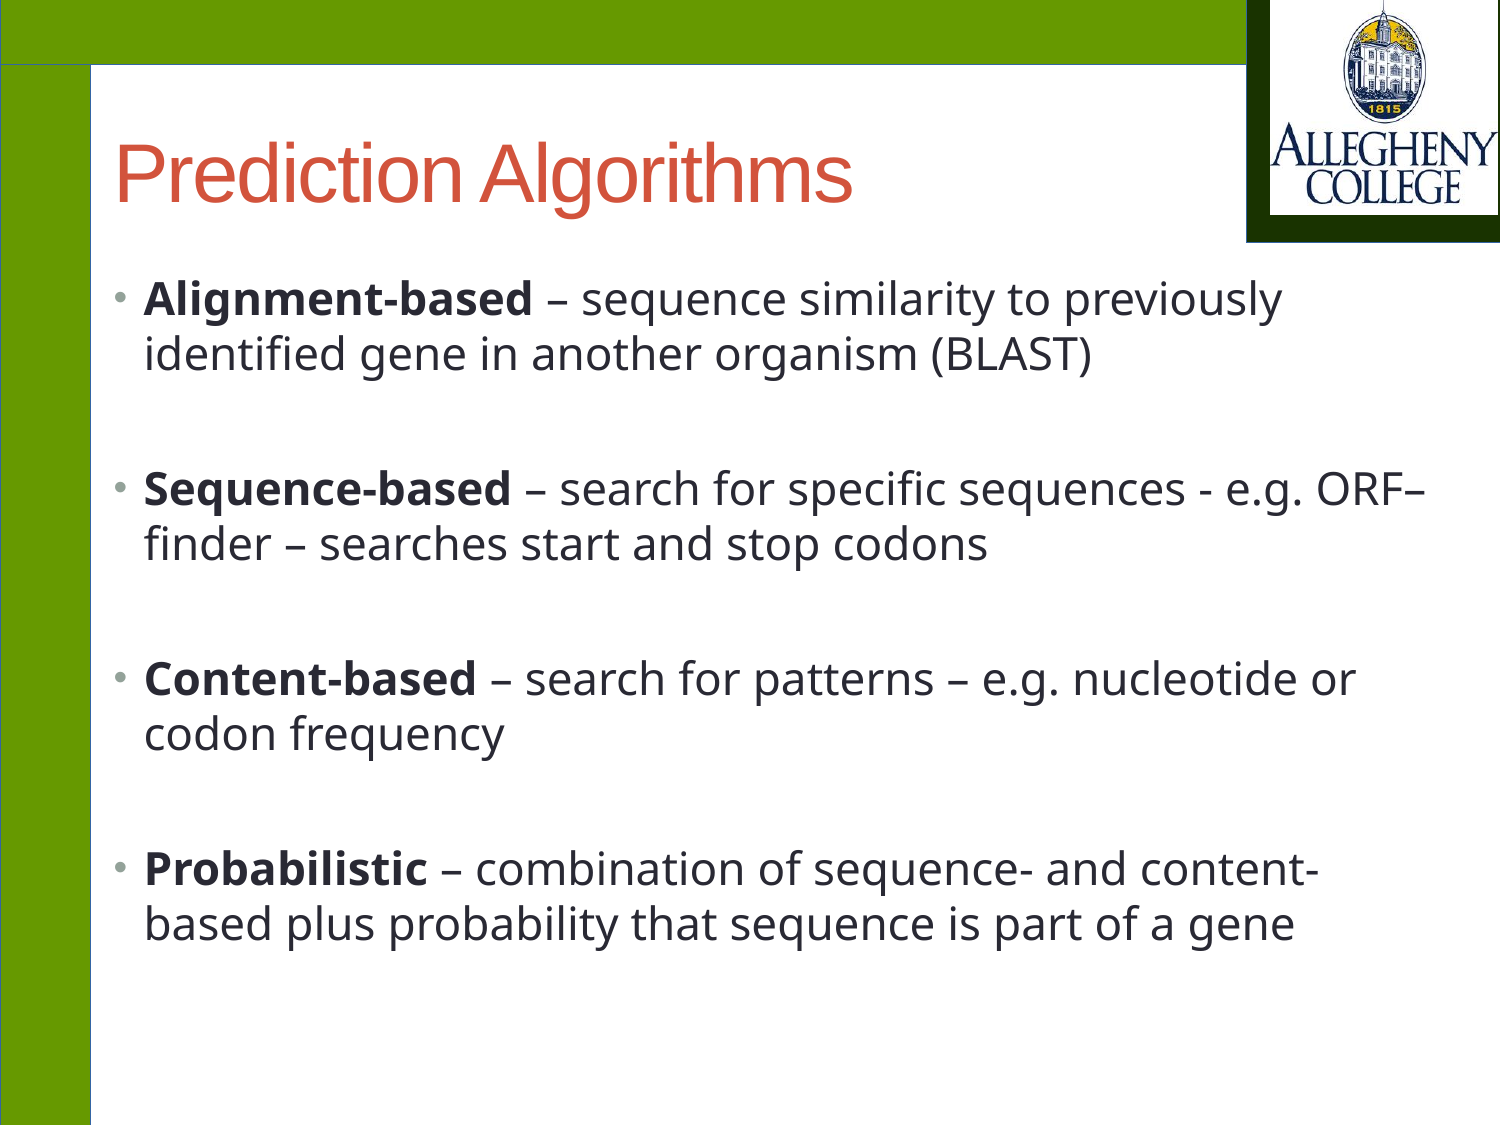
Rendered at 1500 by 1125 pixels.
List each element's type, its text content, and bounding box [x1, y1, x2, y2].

list Alignment-based – sequence similarity to previously identified gene in another organism (BLAST) Sequence-based – search for specific sequences - e.g. ORF–finder – searches start and stop codons Content-based – search for patterns – e.g. nucleotide or codon frequency Probabilistic – combination of sequence- and content-based plus probability that sequence is part of a gene [98, 262, 1449, 1021]
picture [1270, 0, 1498, 216]
title Prediction Algorithms [98, 87, 1449, 250]
text_box [0, 0, 1500, 1125]
